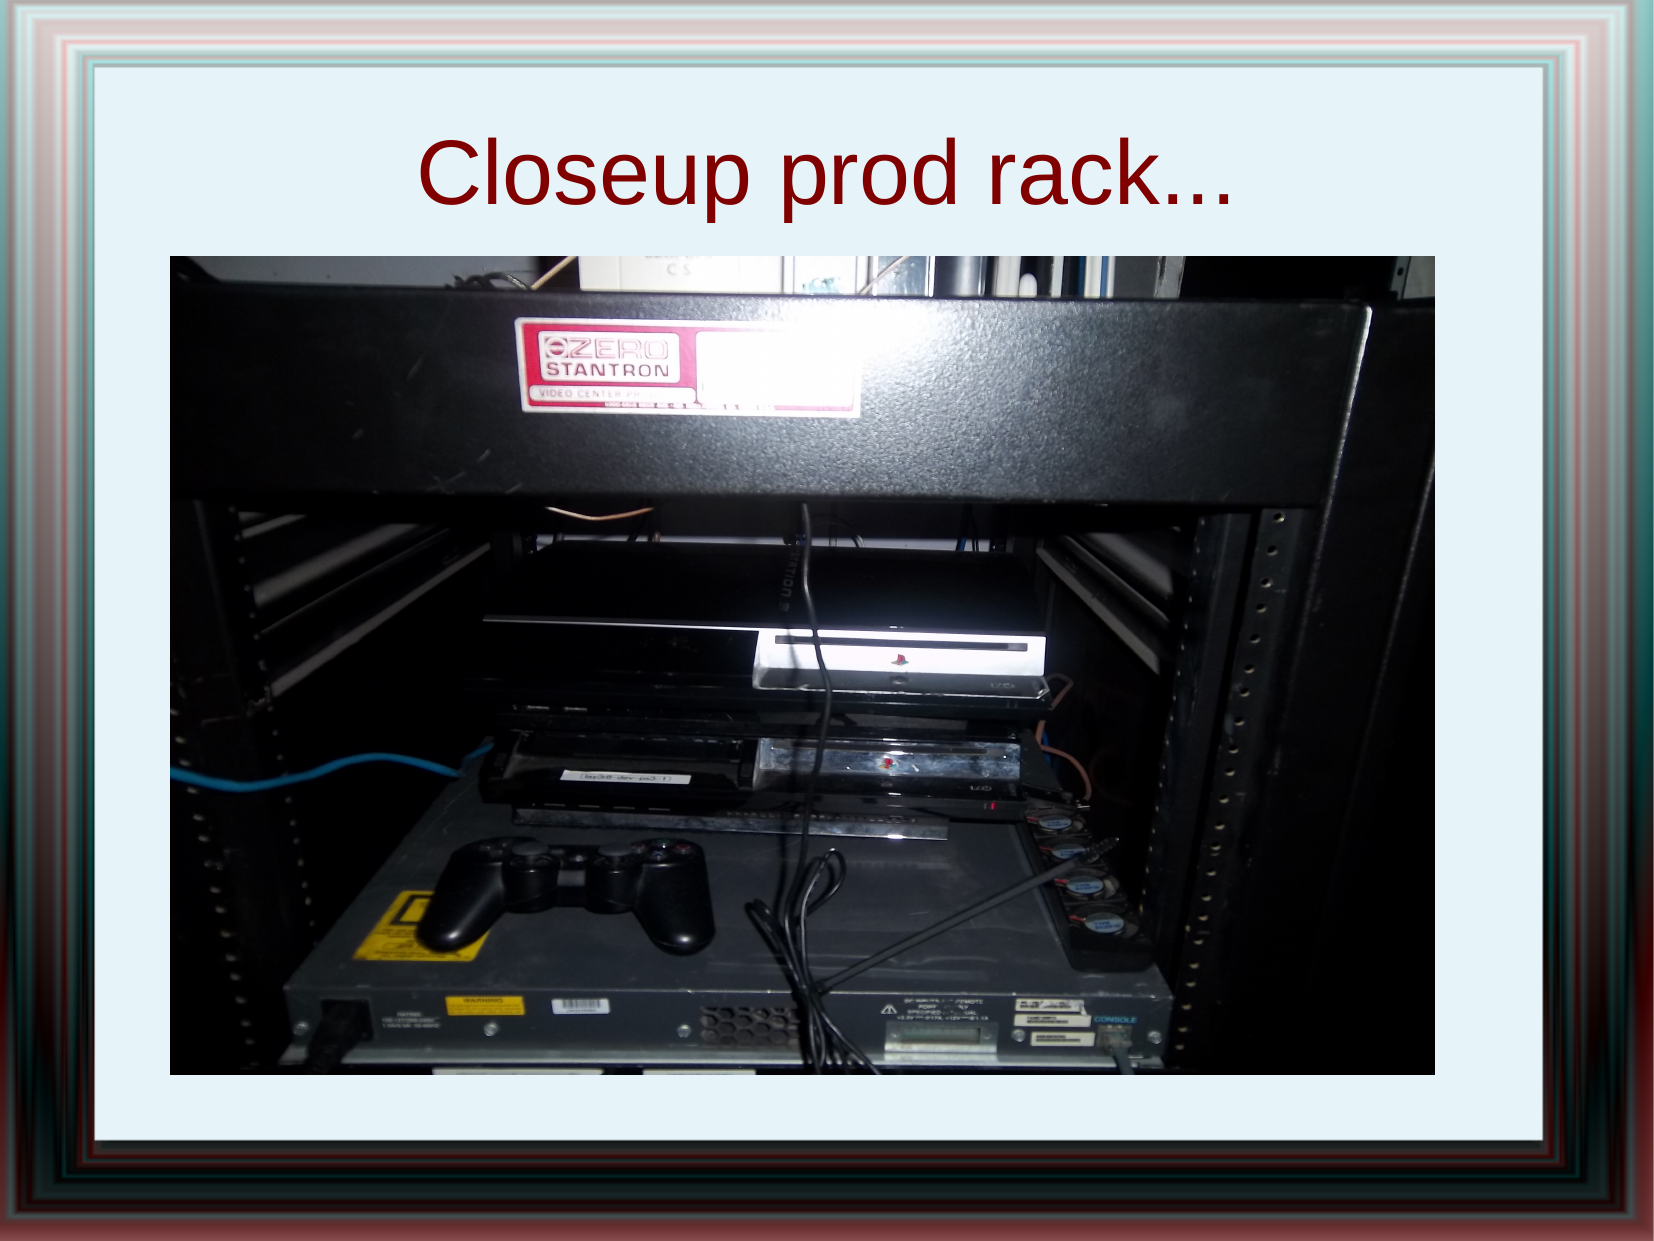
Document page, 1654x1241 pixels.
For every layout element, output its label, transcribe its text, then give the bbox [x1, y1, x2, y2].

title Closeup prod rack... [118, 95, 1536, 250]
picture [0, 0, 1654, 1241]
